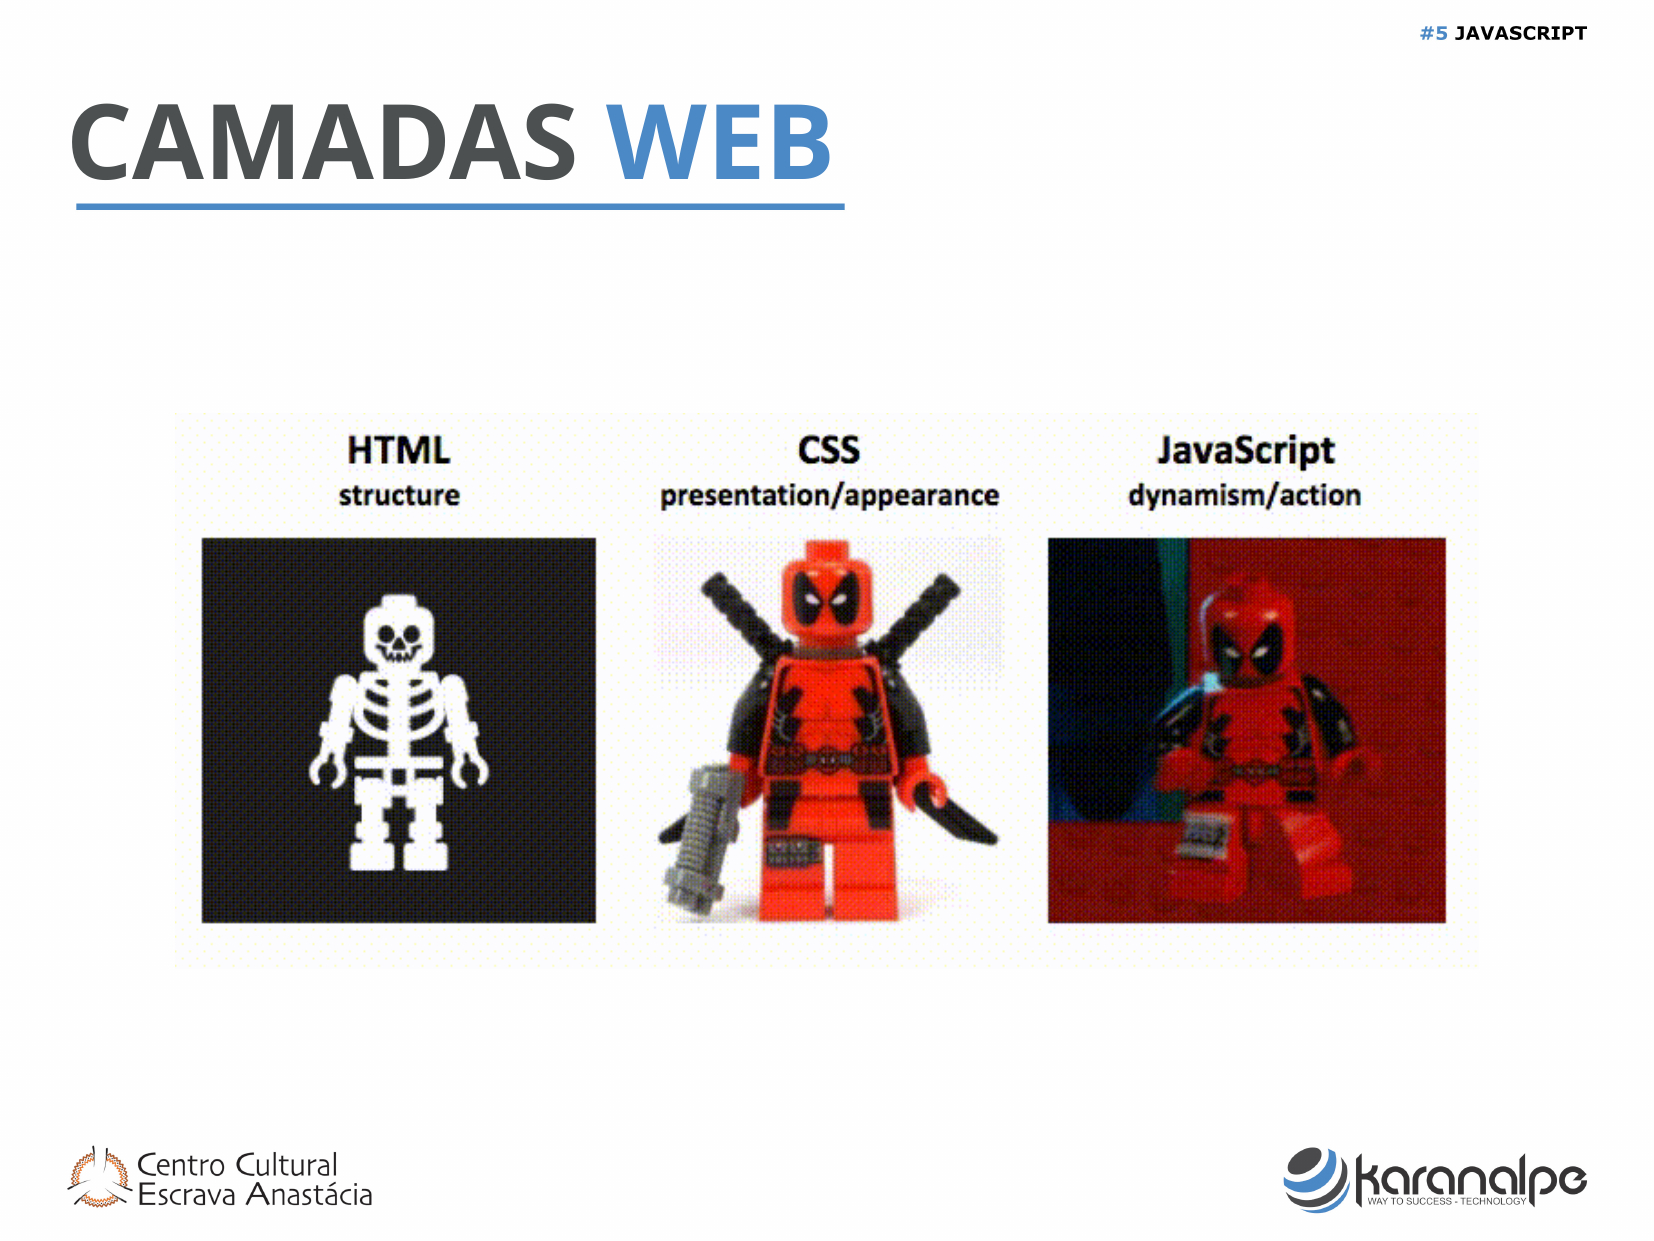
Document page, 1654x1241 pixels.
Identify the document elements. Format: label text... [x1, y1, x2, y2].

title CAMADAS WEB [66, 35, 1555, 243]
picture [0, 0, 1654, 1241]
